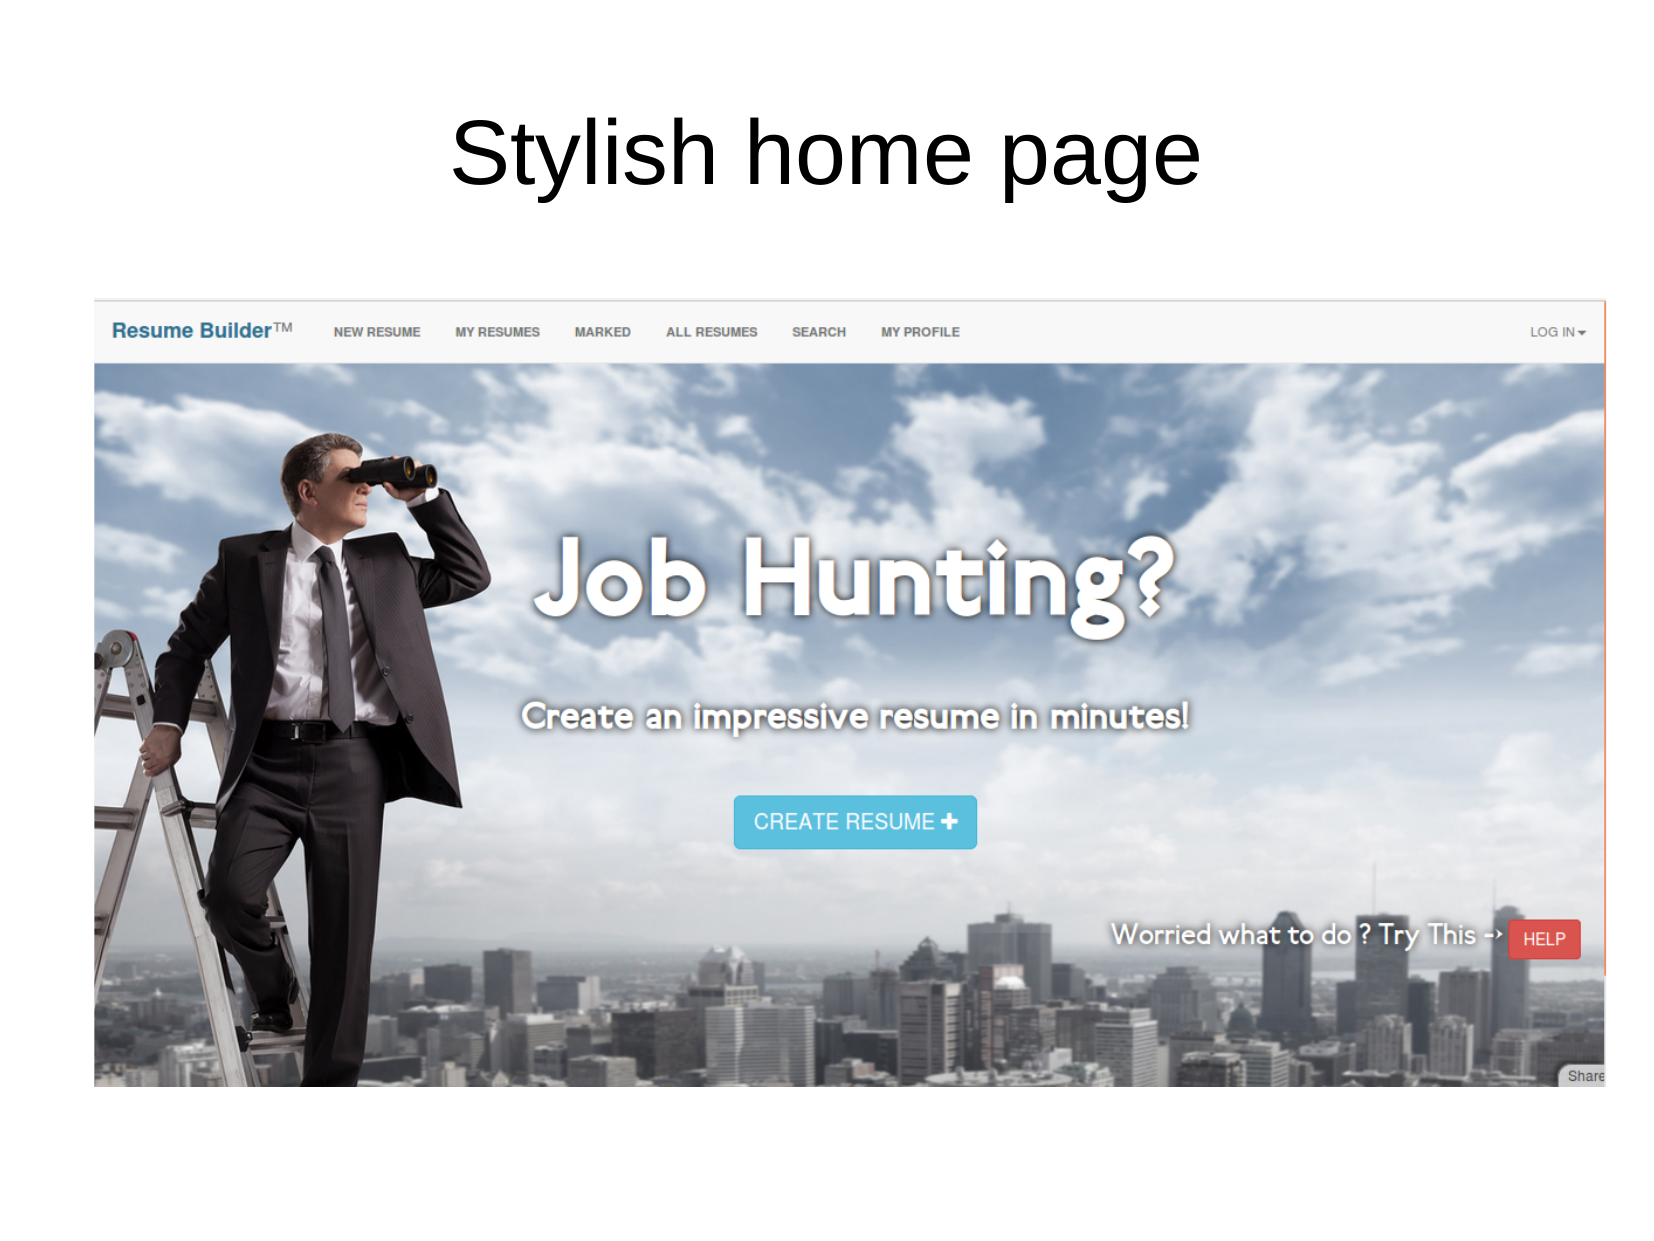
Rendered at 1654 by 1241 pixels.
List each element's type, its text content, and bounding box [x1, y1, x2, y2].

title Stylish home page [82, 49, 1571, 257]
picture [94, 298, 1607, 1087]
